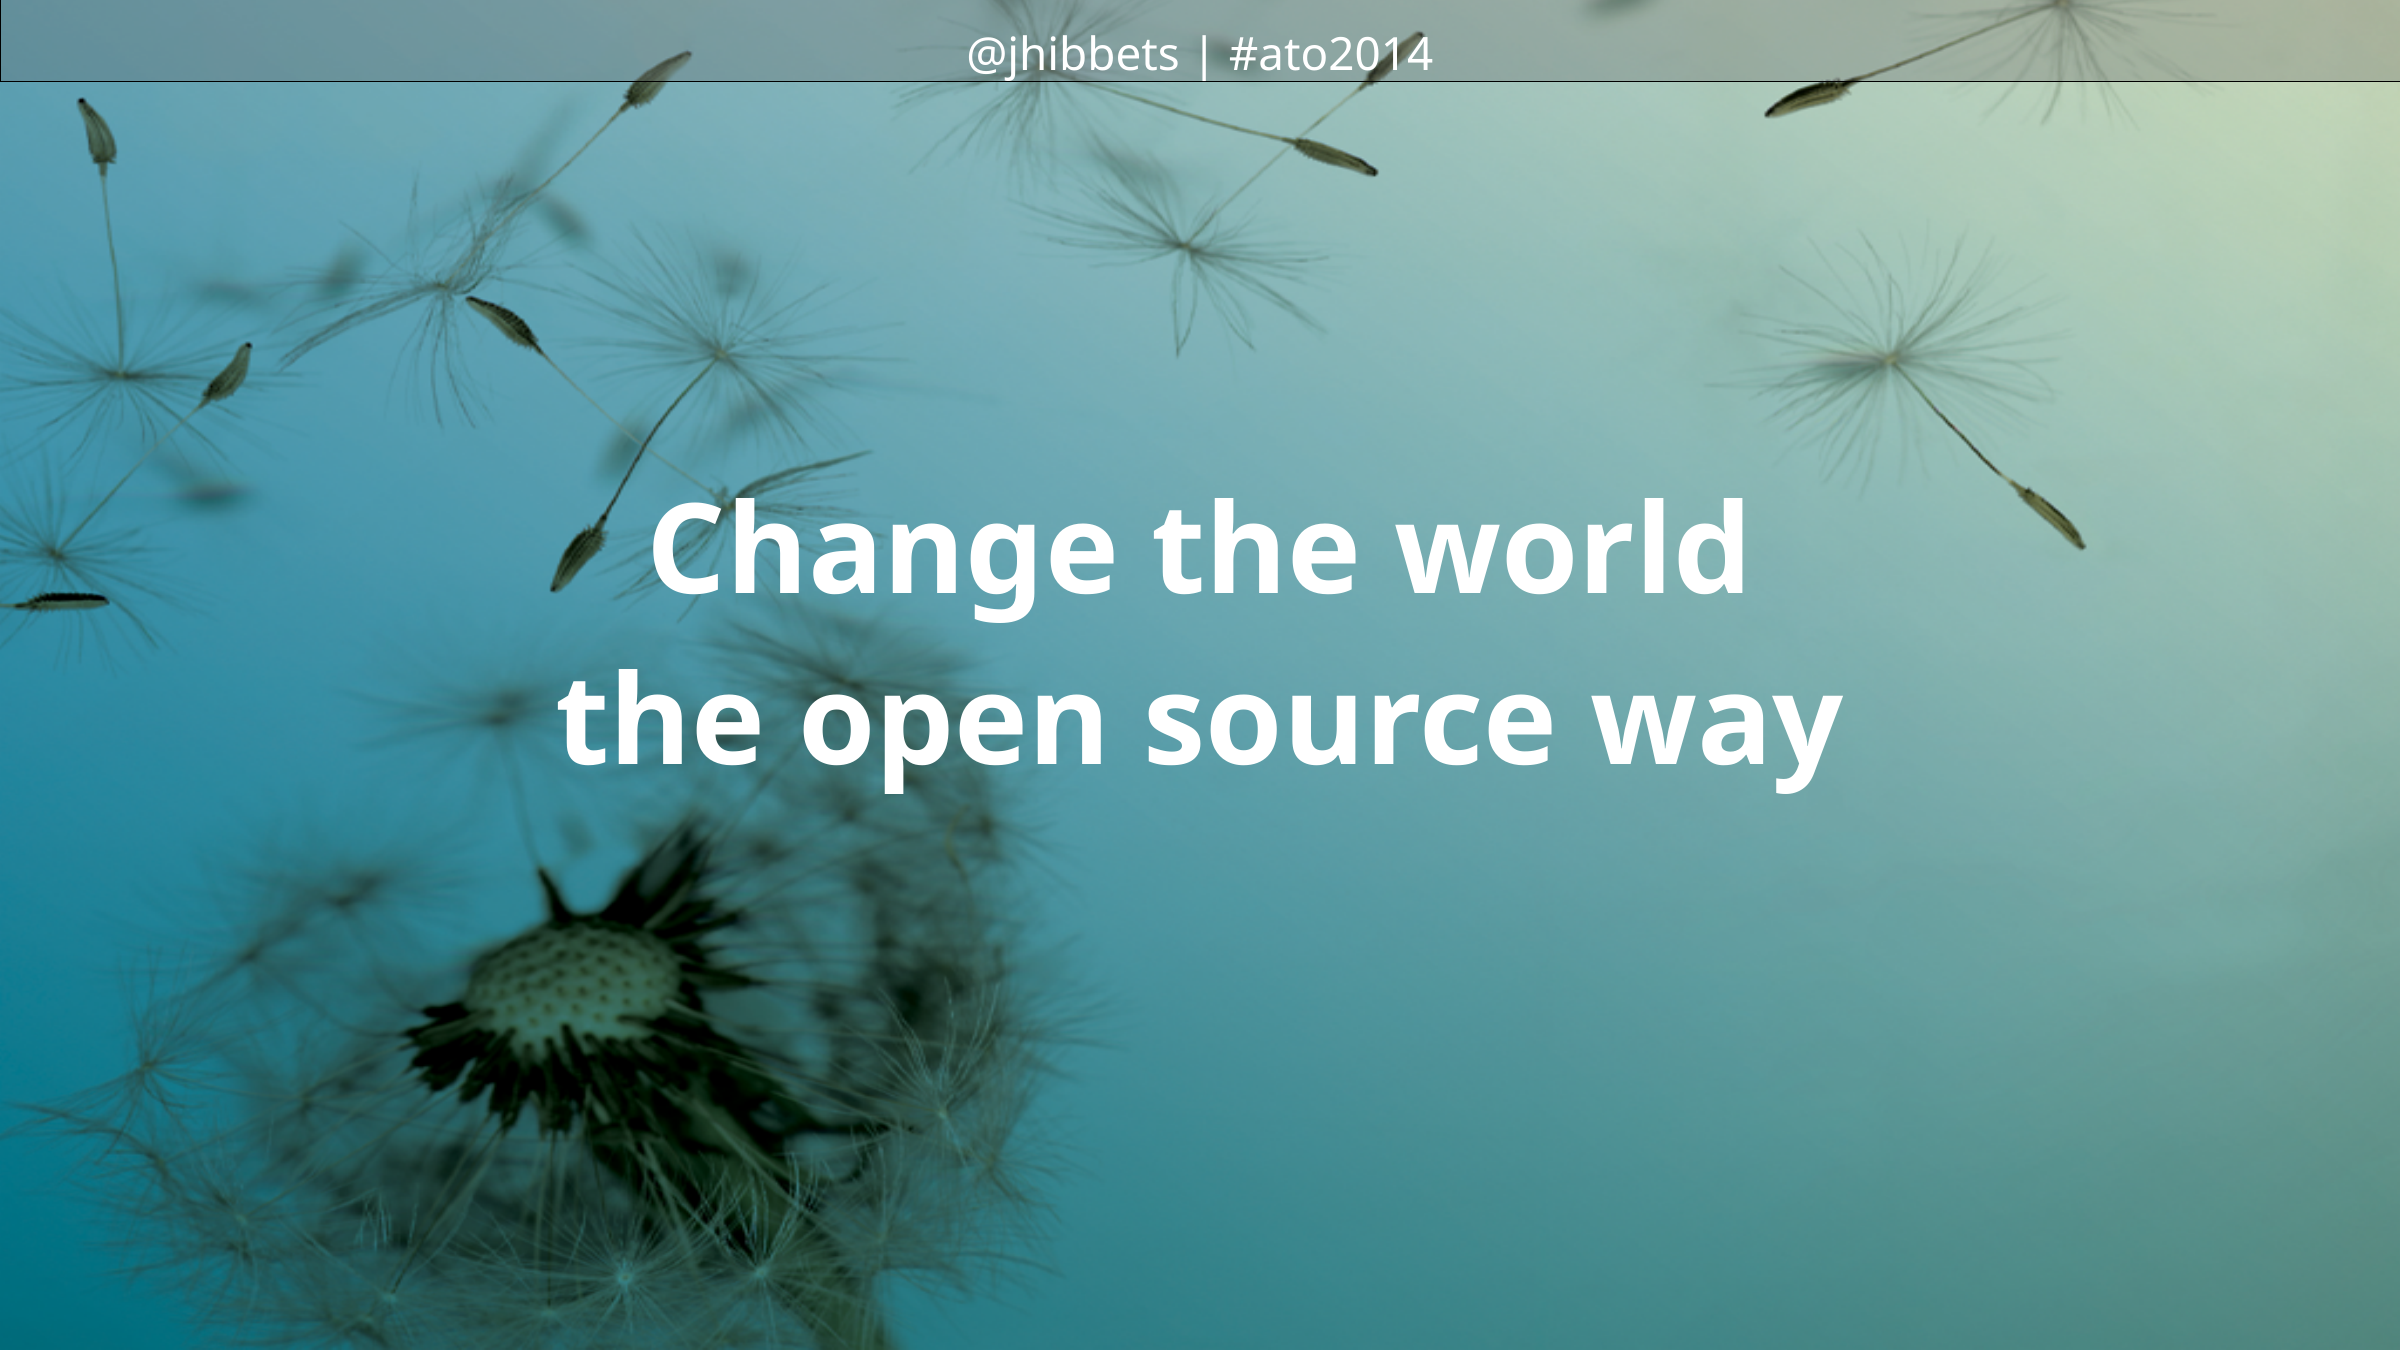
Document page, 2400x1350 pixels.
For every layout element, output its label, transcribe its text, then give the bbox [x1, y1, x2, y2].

text_box Change the world the open source way [120, 53, 2281, 1207]
picture [0, 82, 2400, 1350]
